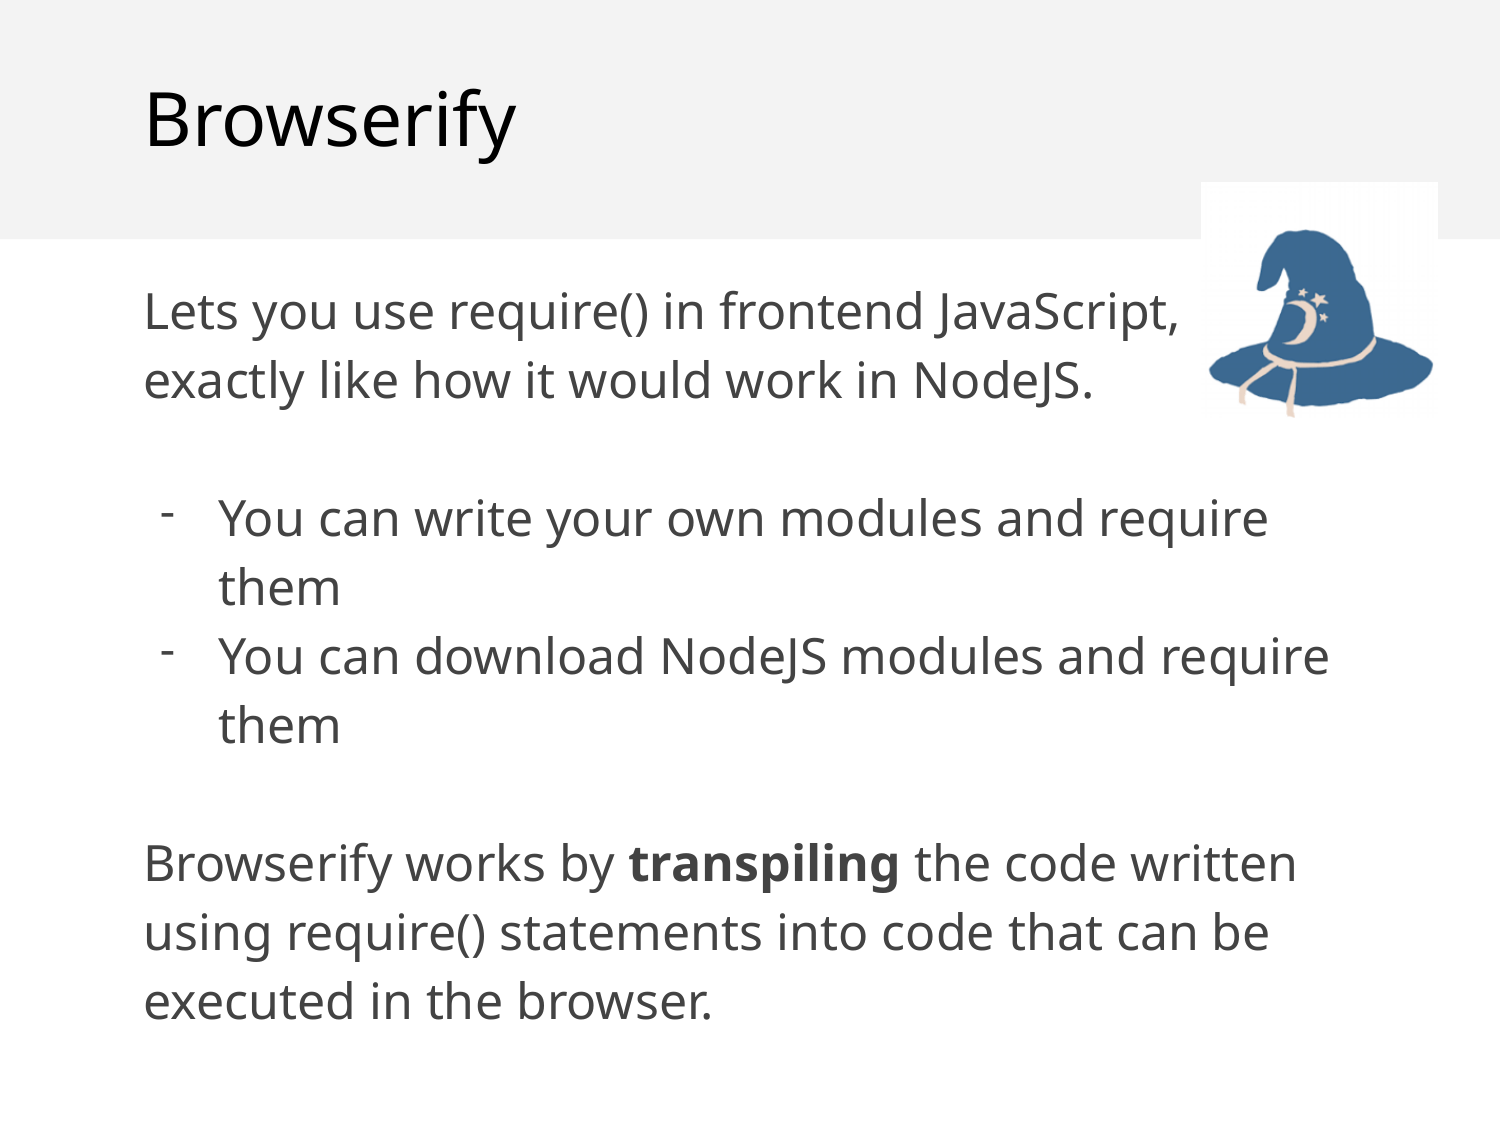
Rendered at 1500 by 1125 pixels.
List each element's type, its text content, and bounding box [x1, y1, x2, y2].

list Lets you use require() in frontend JavaScript, exactly like how it would work in NodeJS. You can write your own modules and require them You can download NodeJS modules and require them Browserify works by transpiling the code written using require() statements into code that can be executed in the browser. [128, 255, 1372, 1069]
title Browserify [128, 56, 1372, 183]
picture [1201, 182, 1438, 418]
